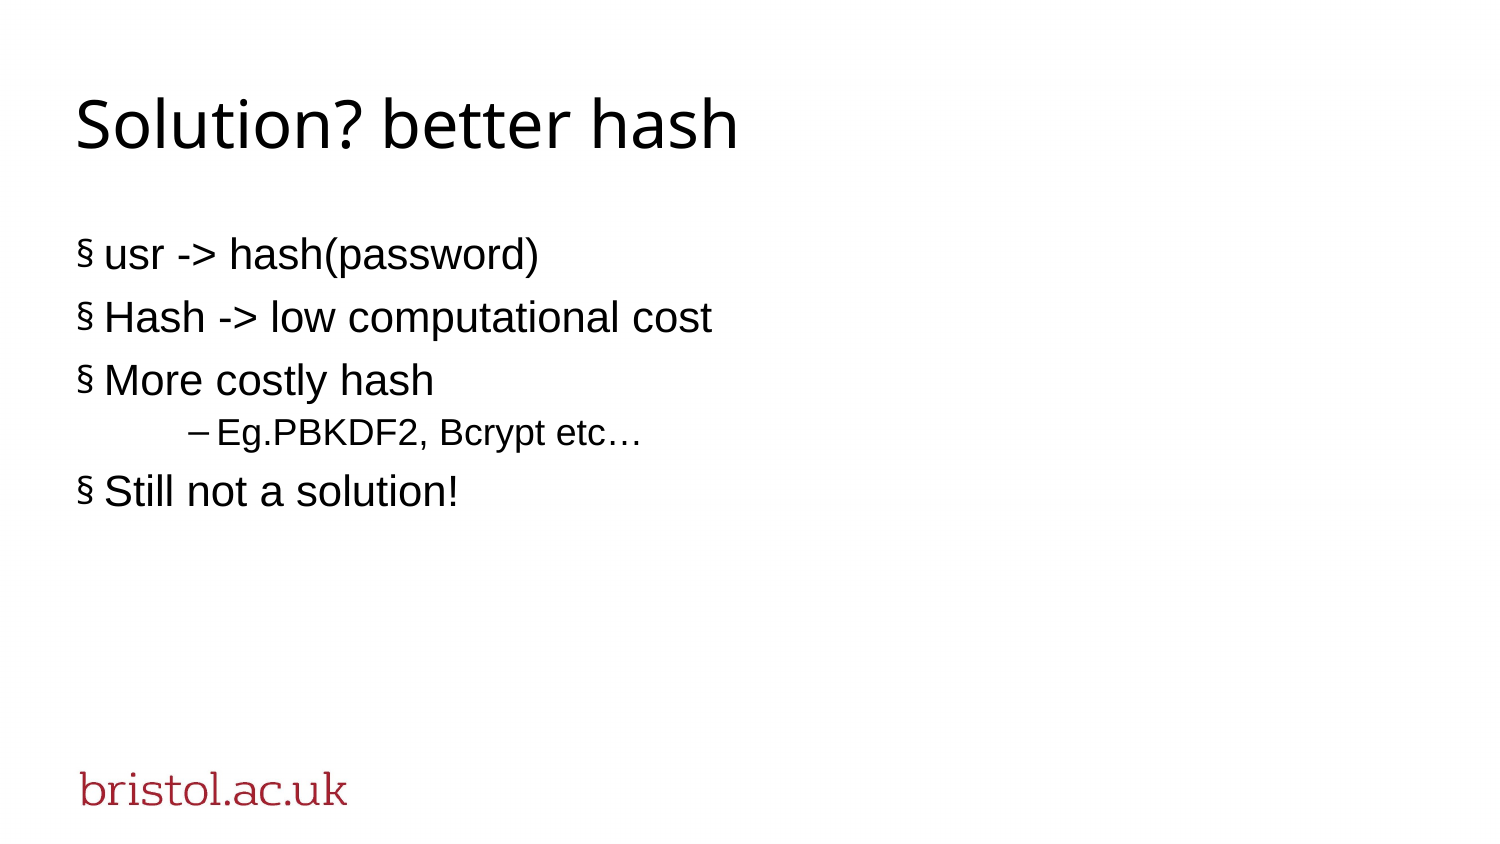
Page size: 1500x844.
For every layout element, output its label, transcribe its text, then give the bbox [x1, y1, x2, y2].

title Solution? better hash [60, 44, 1440, 209]
list usr -> hash(password) Hash -> low computational cost More costly hash Eg.PBKDF2, Bcrypt etc… Still not a solution! [60, 224, 1440, 699]
